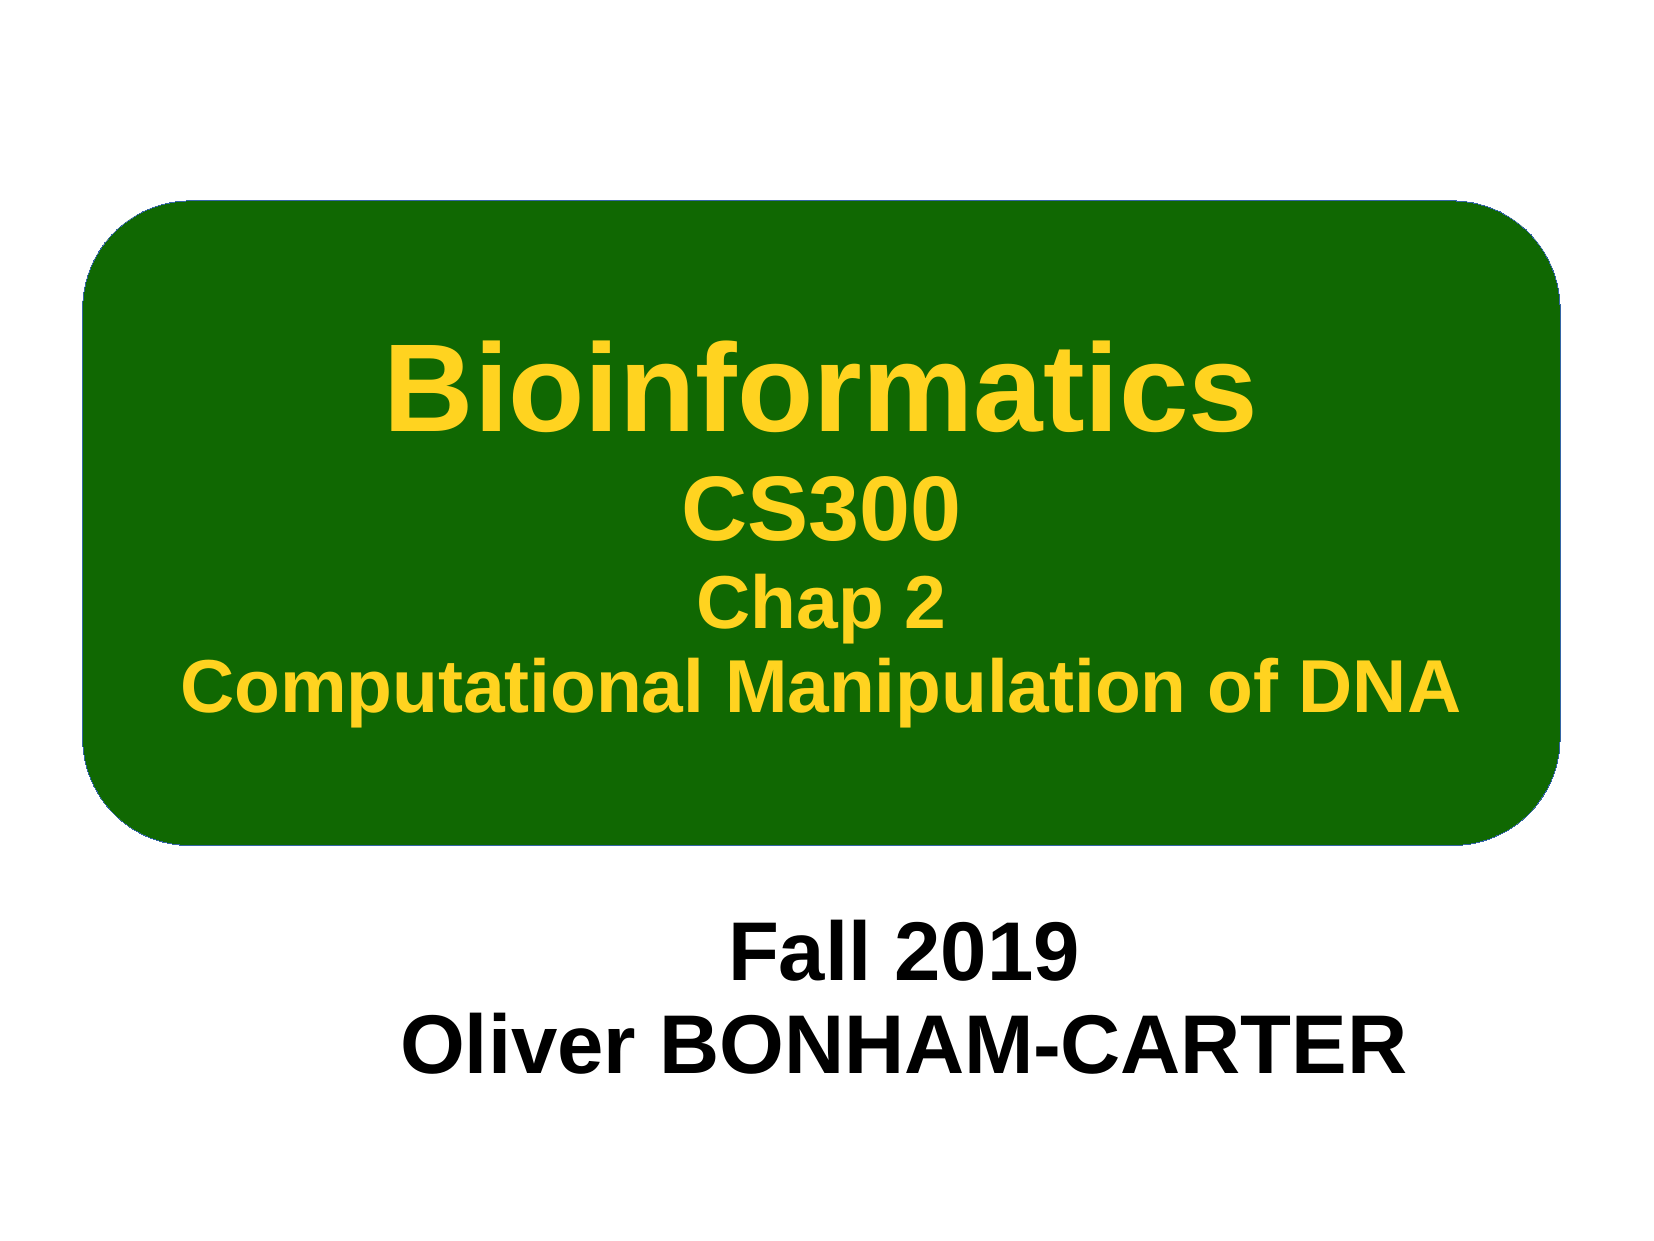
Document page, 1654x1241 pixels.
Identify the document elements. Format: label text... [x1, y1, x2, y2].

text_box Bioinformatics CS300 Chap 2 Computational Manipulation of DNA [82, 200, 1561, 846]
text_box Fall 2019 Oliver BONHAM-CARTER [385, 898, 1423, 1100]
